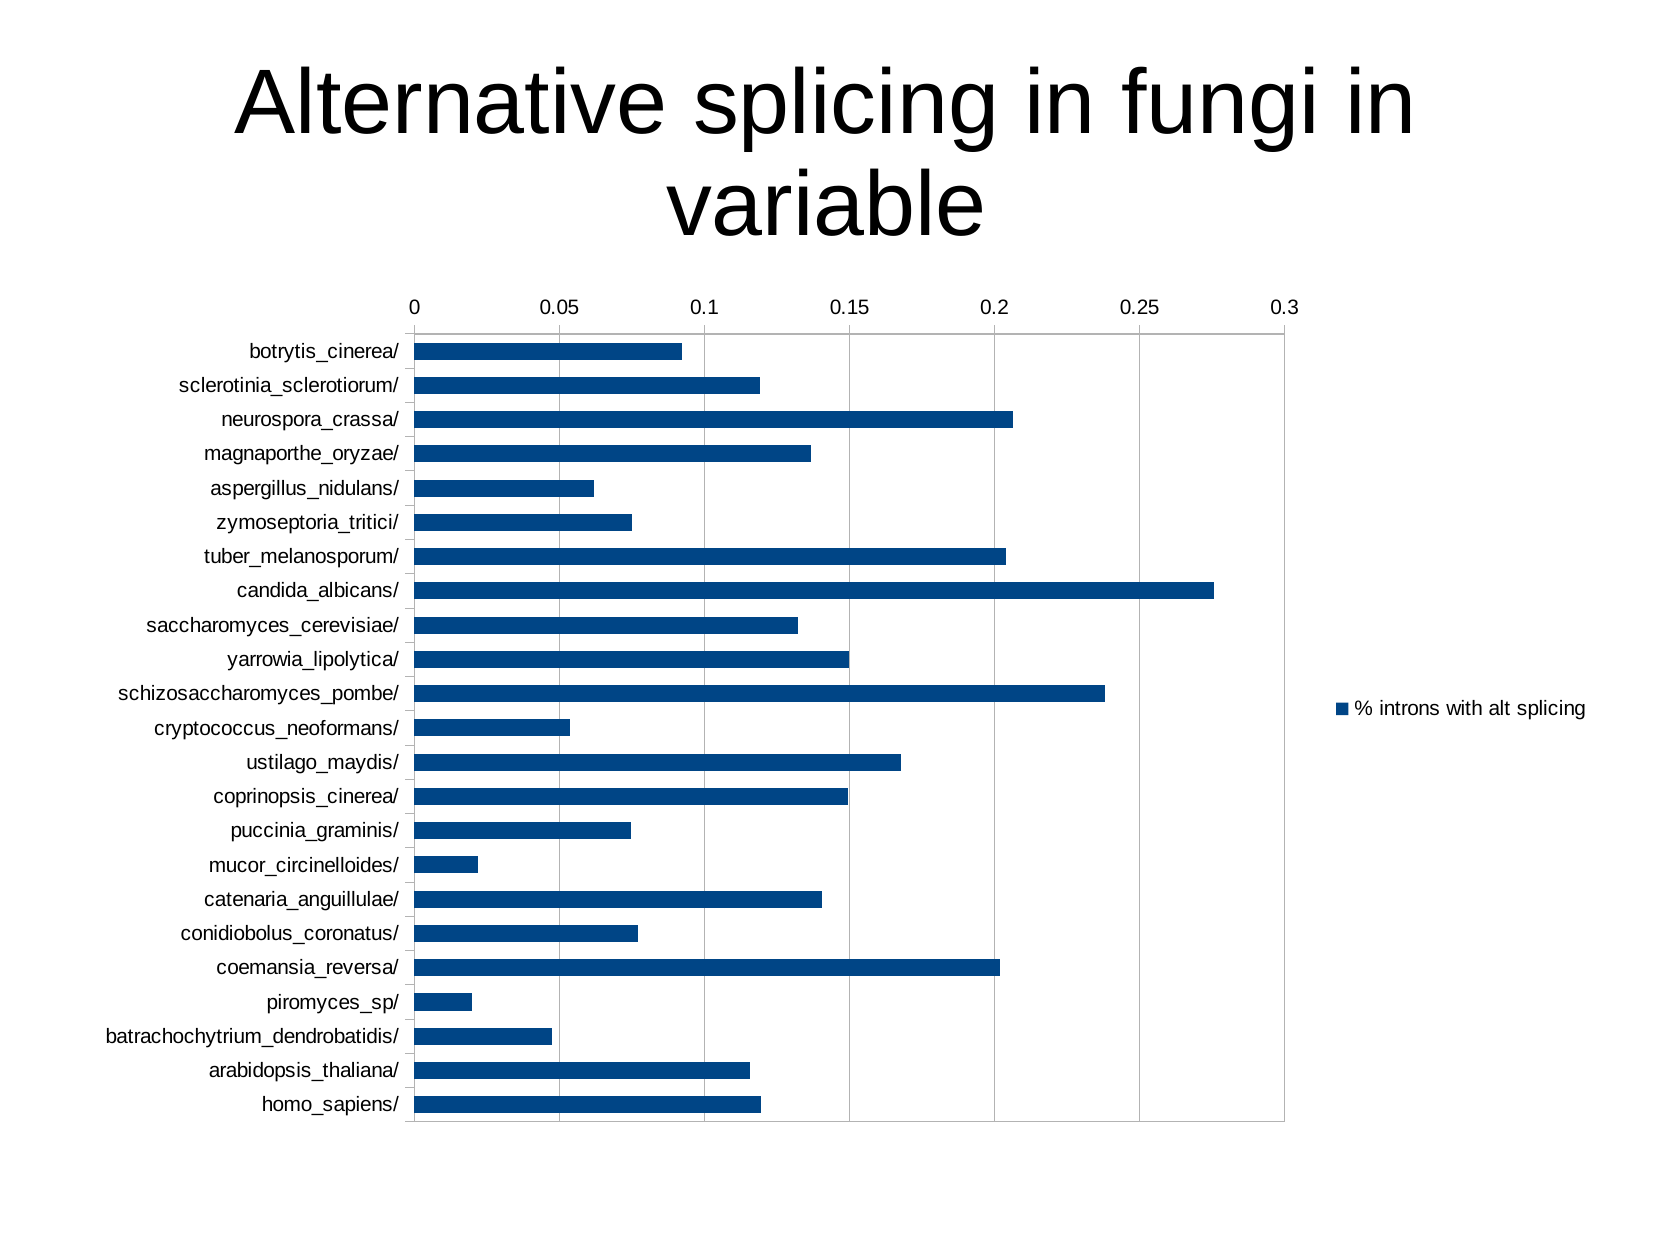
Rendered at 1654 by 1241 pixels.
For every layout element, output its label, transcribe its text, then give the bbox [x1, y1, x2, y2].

title Alternative splicing in fungi in variable [82, 49, 1571, 257]
chart [75, 278, 1606, 1140]
